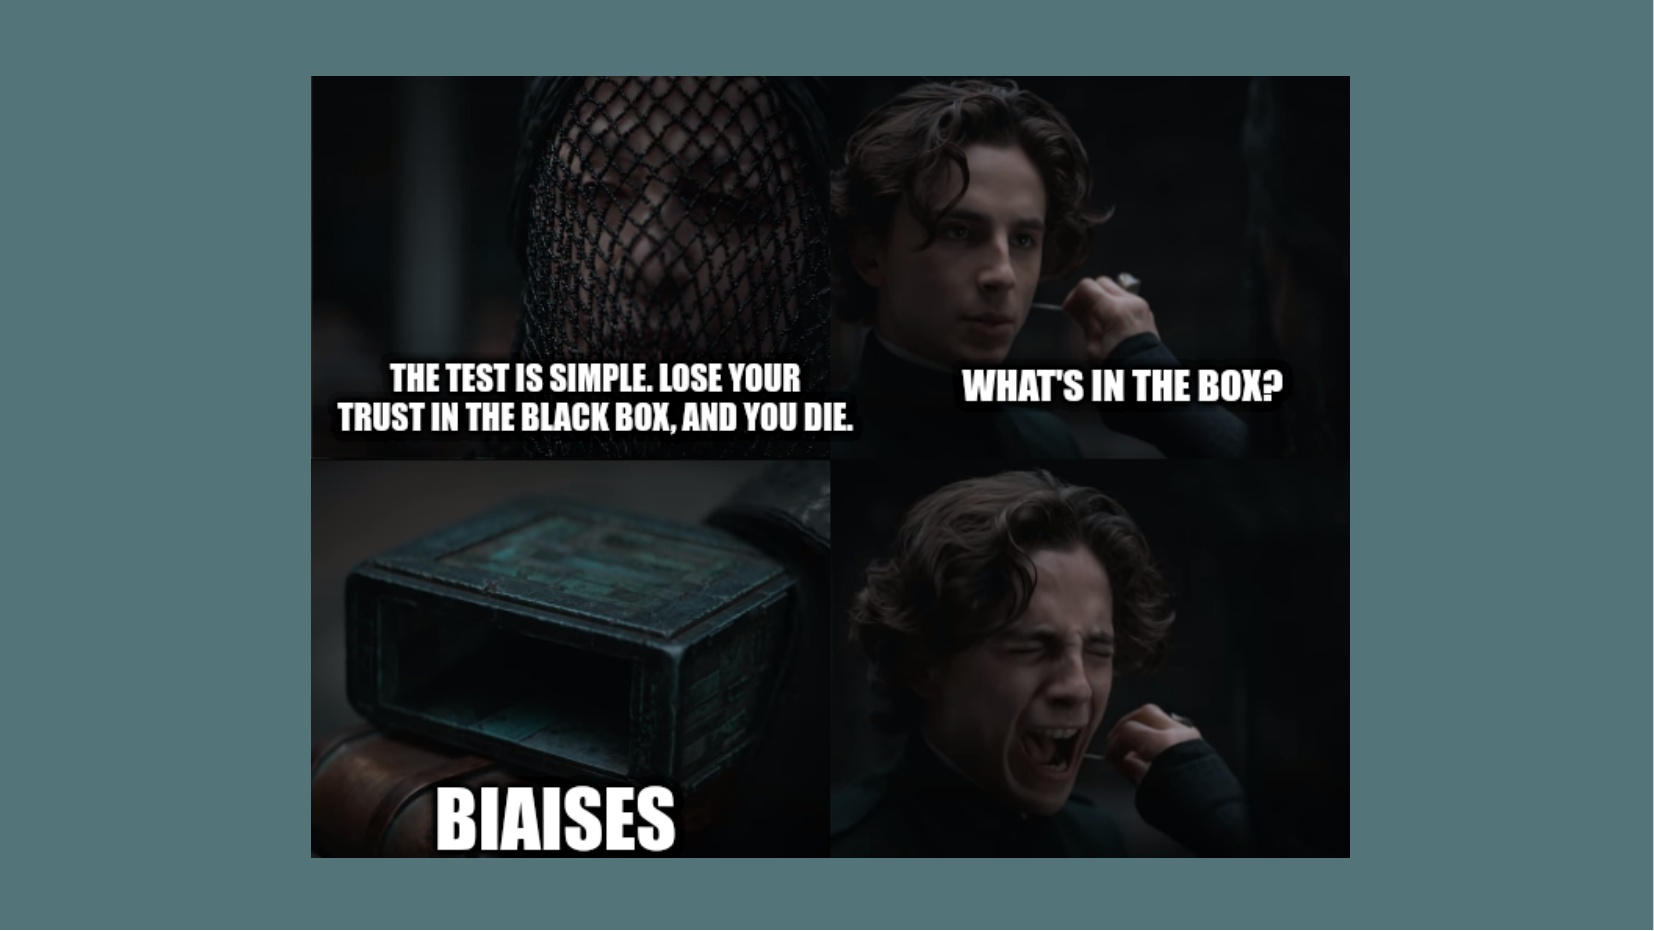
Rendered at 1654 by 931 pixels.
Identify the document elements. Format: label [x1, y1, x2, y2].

picture [311, 76, 1350, 859]
